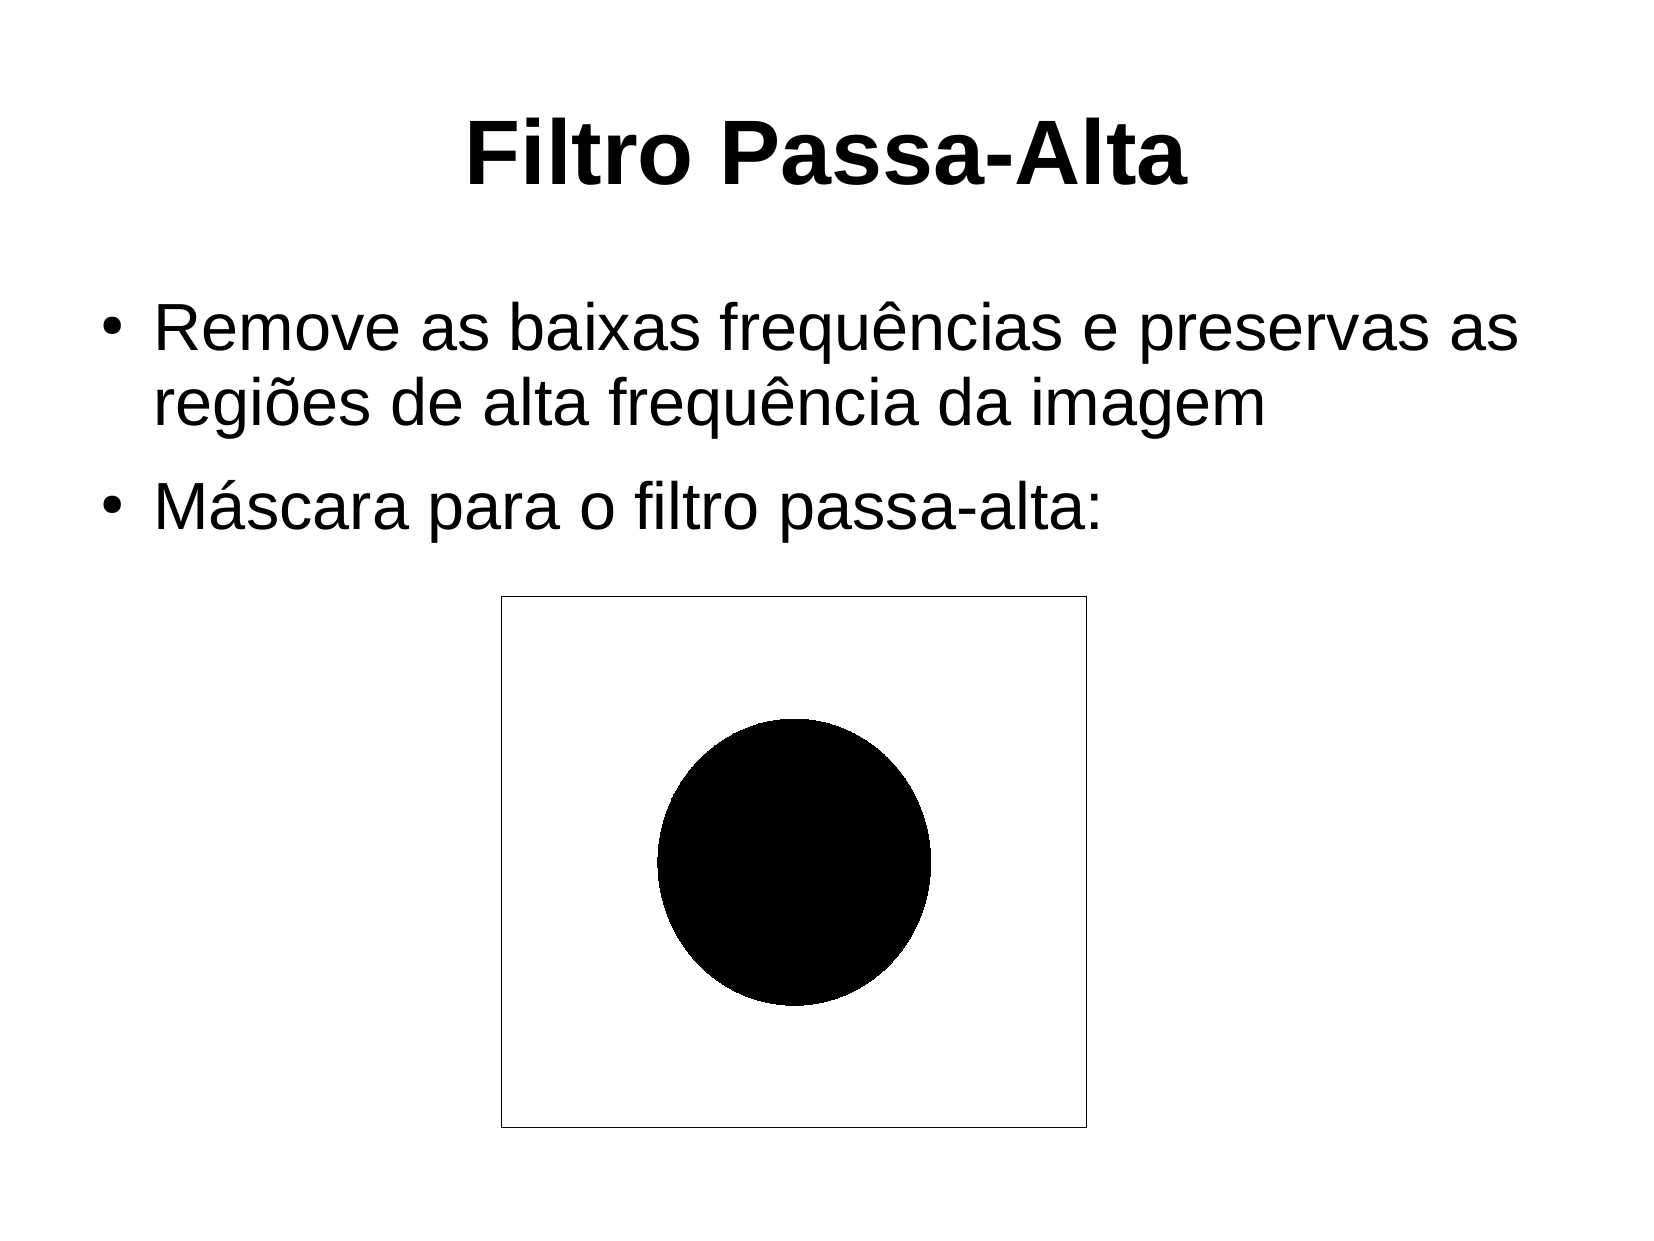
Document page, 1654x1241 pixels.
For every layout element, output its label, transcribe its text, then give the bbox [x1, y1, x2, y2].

list Remove as baixas frequências e preservas as regiões de alta frequência da imagem Máscara para o filtro passa-alta: [82, 290, 1571, 1034]
text_box [501, 596, 1087, 1128]
title Filtro Passa-Alta [82, 49, 1571, 257]
